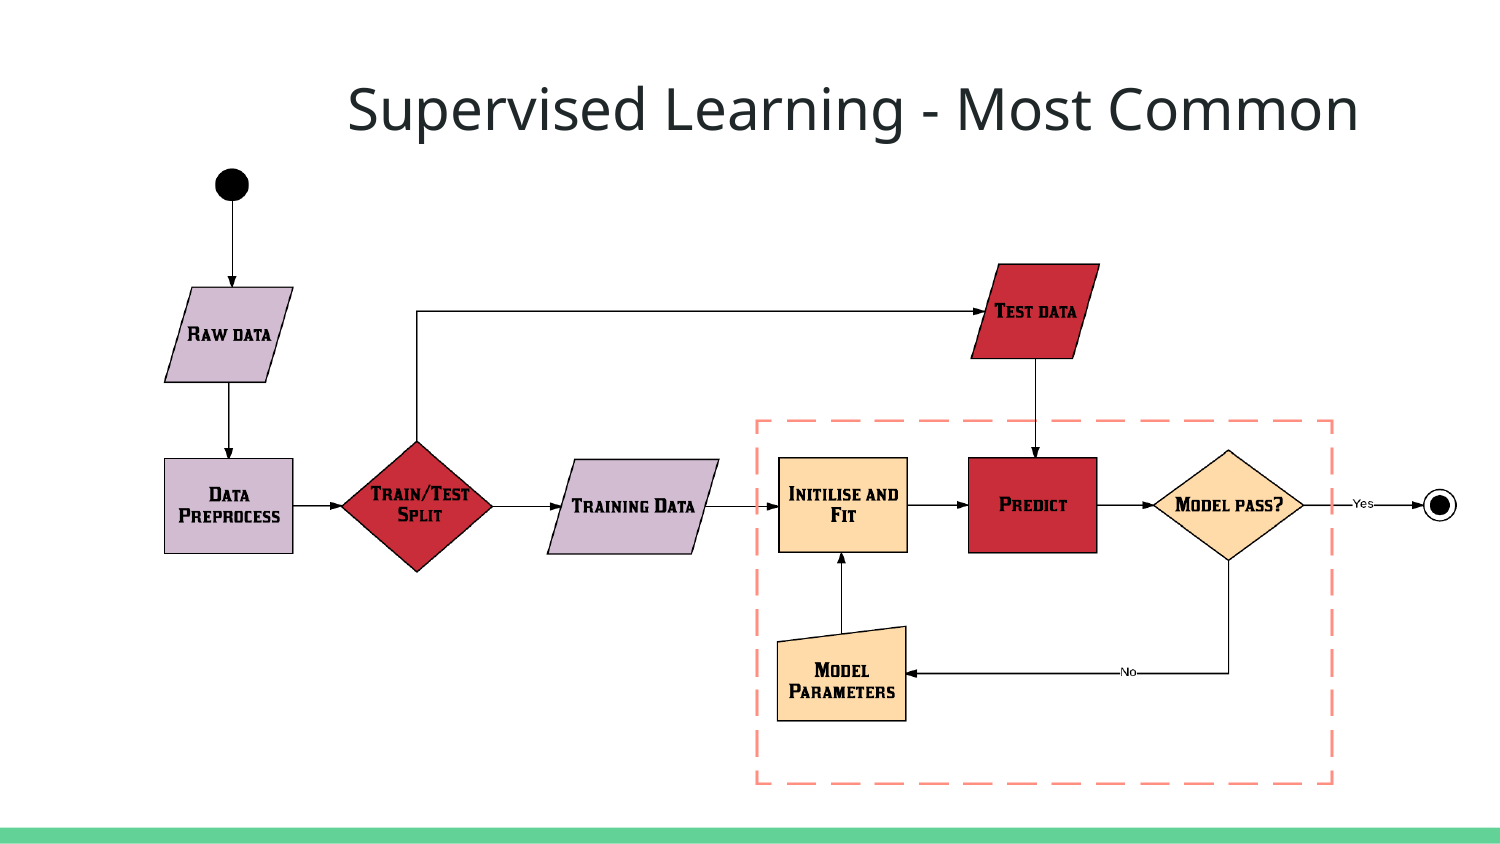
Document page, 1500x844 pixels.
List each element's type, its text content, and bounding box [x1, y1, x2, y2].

picture [138, 151, 1500, 803]
title Supervised Learning - Most Common [332, 57, 1473, 151]
